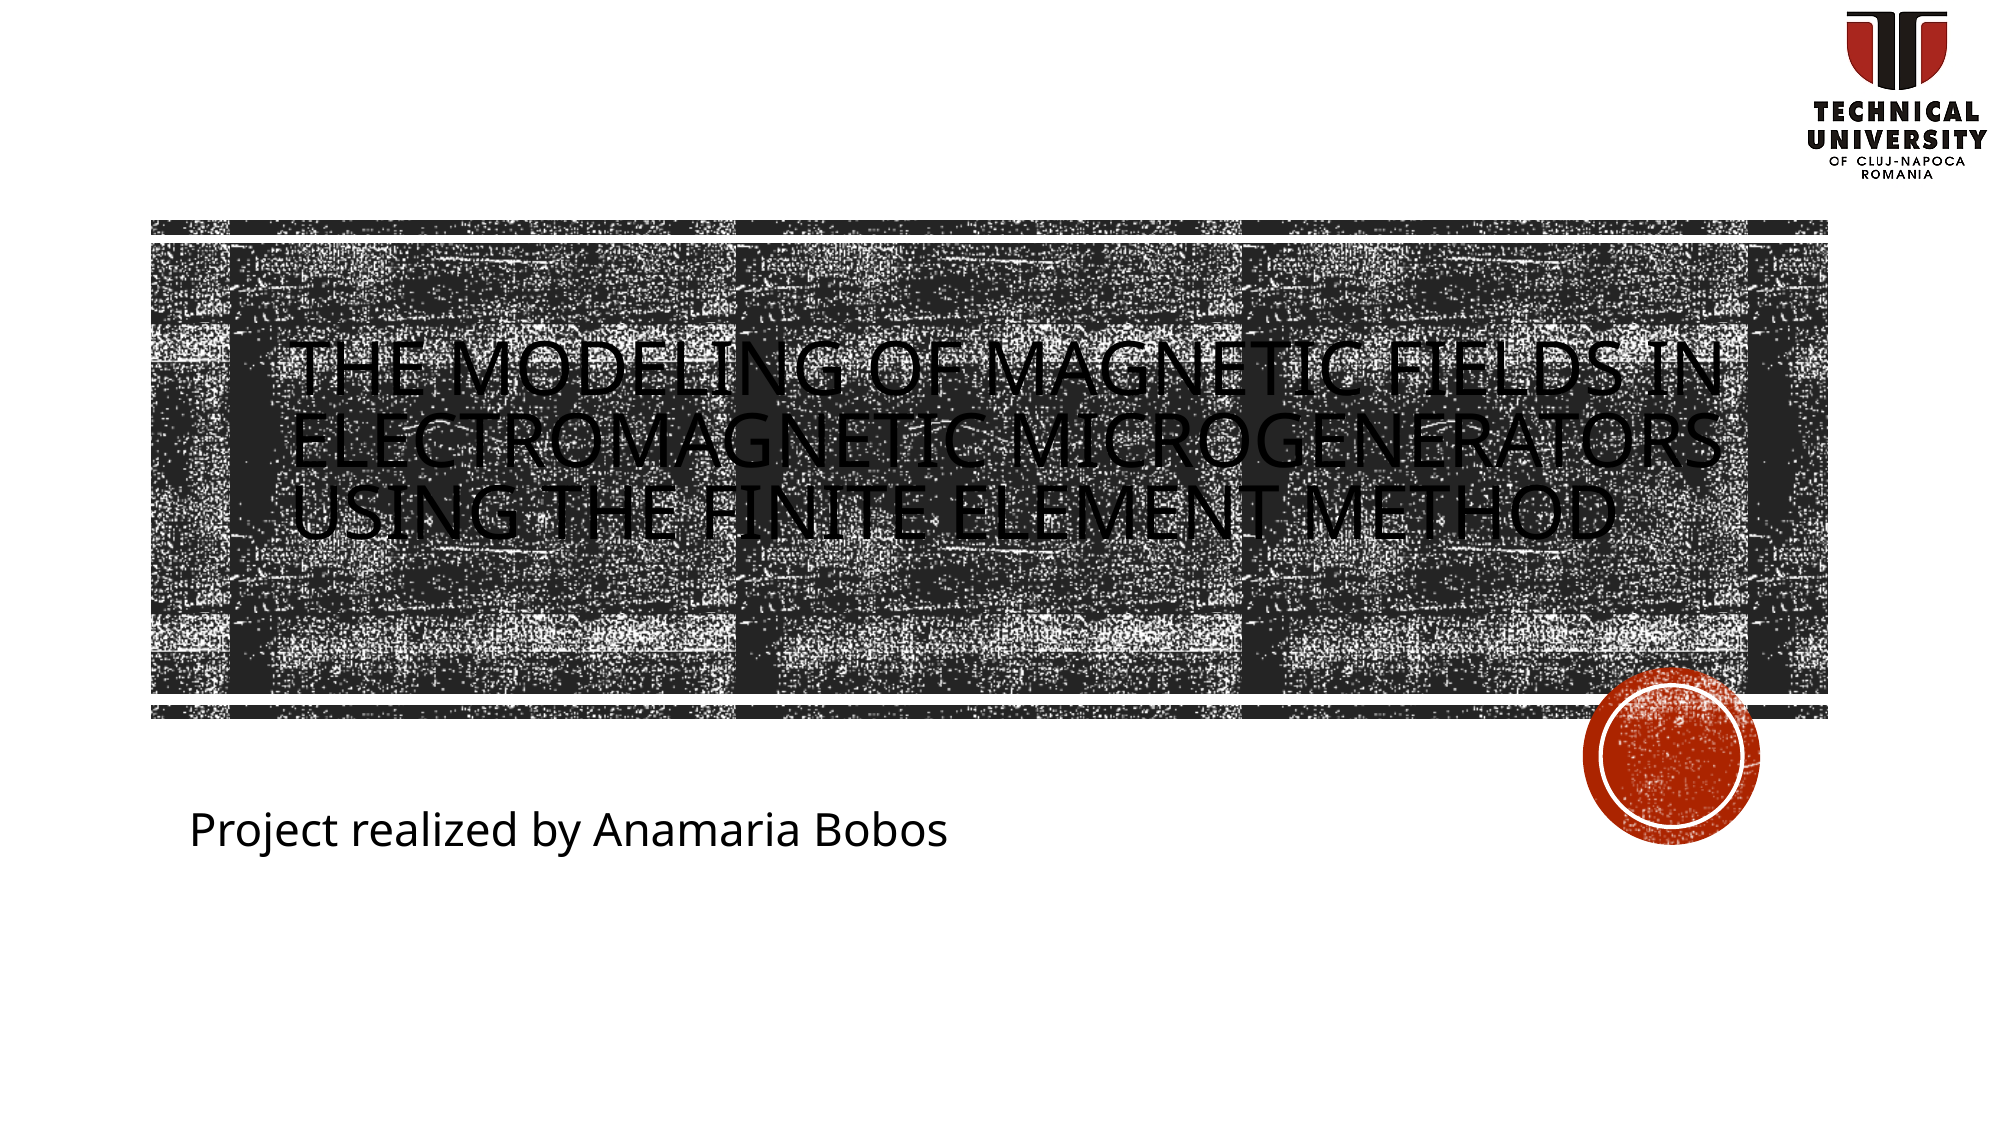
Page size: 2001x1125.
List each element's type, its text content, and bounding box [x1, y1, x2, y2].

title The Modeling of Magnetic Fields in Electromagnetic Microgenerators Using the Finite Element Method [274, 330, 1801, 563]
picture [1800, 0, 1995, 195]
subtitle Project realized by Anamaria Bobos [174, 799, 1469, 975]
